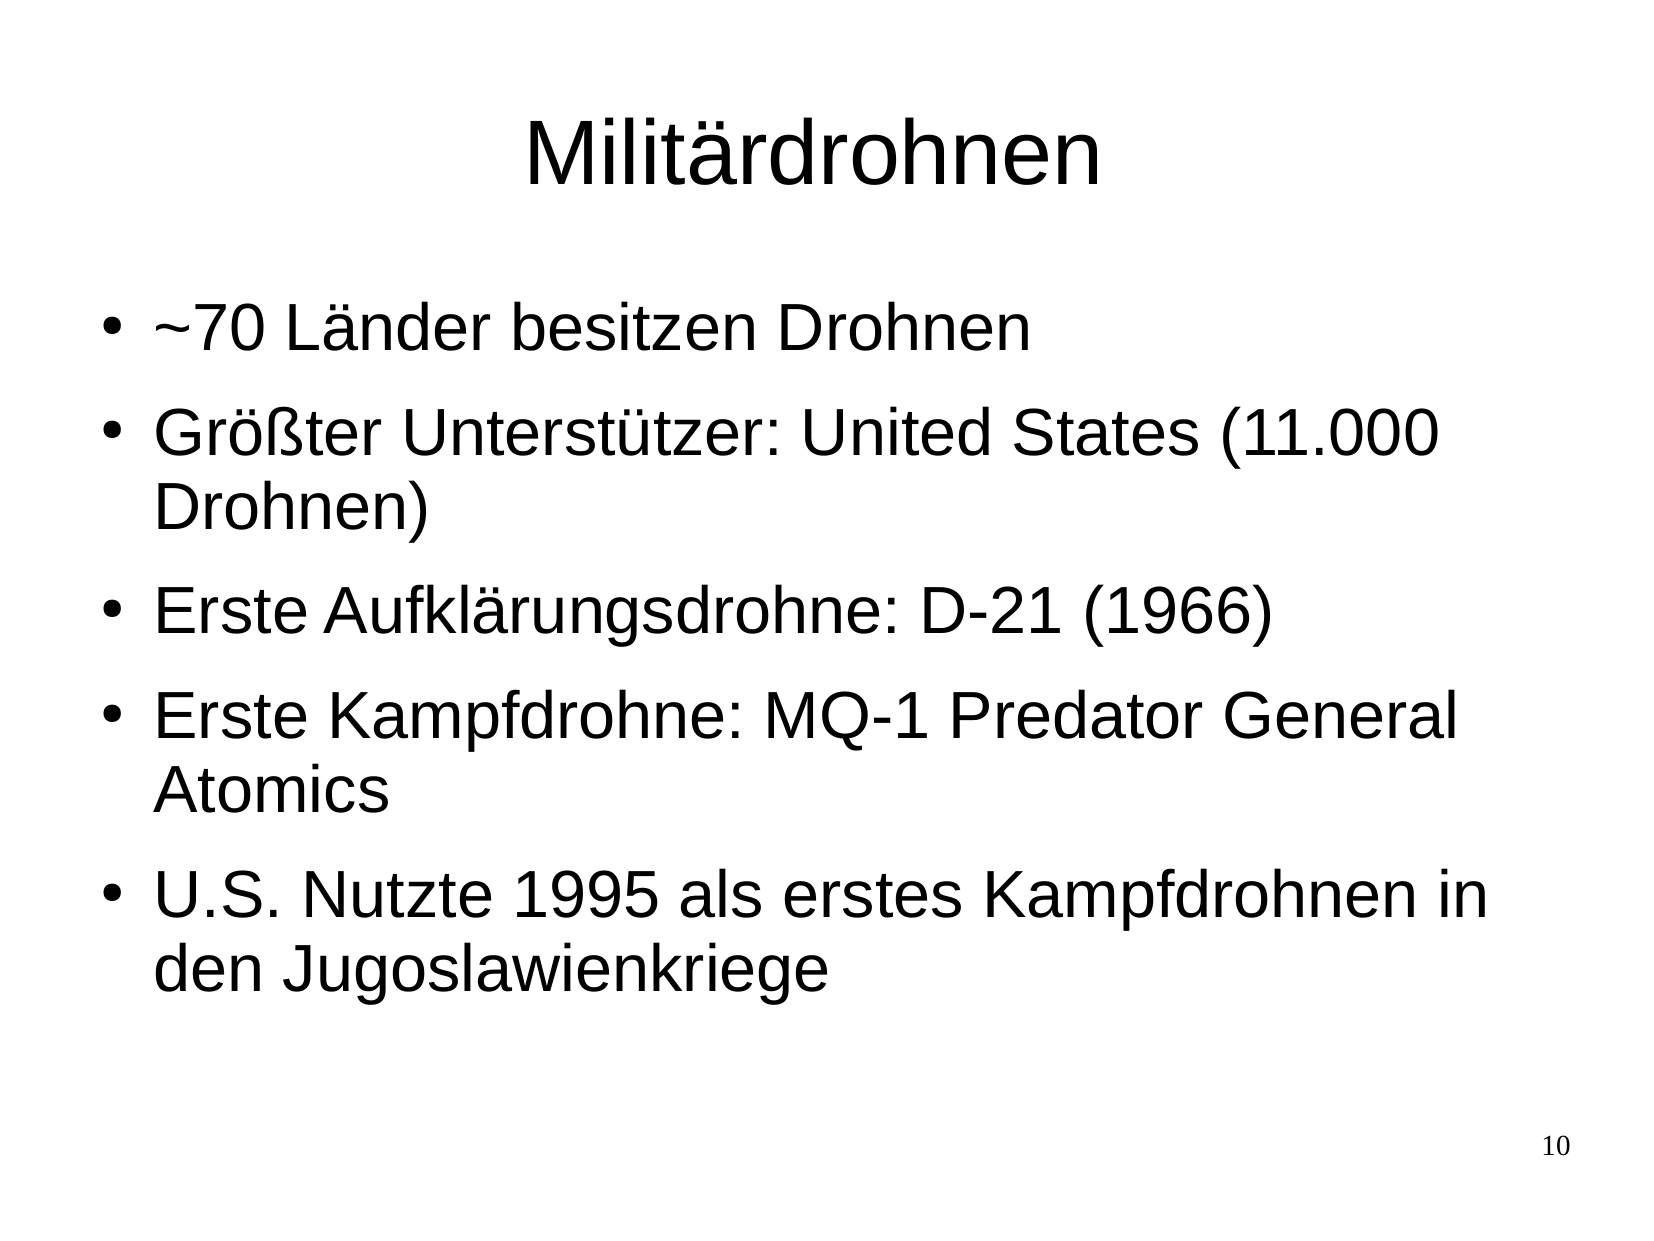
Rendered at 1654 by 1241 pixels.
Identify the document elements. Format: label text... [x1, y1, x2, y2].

title Militärdrohnen [82, 49, 1571, 257]
list ~70 Länder besitzen Drohnen Größter Unterstützer: United States (11.000 Drohnen) Erste Aufklärungsdrohne: D-21 (1966) Erste Kampfdrohne: MQ-1 Predator General Atomics U.S. Nutzte 1995 als erstes Kampfdrohnen in den Jugoslawienkriege [82, 290, 1571, 1109]
